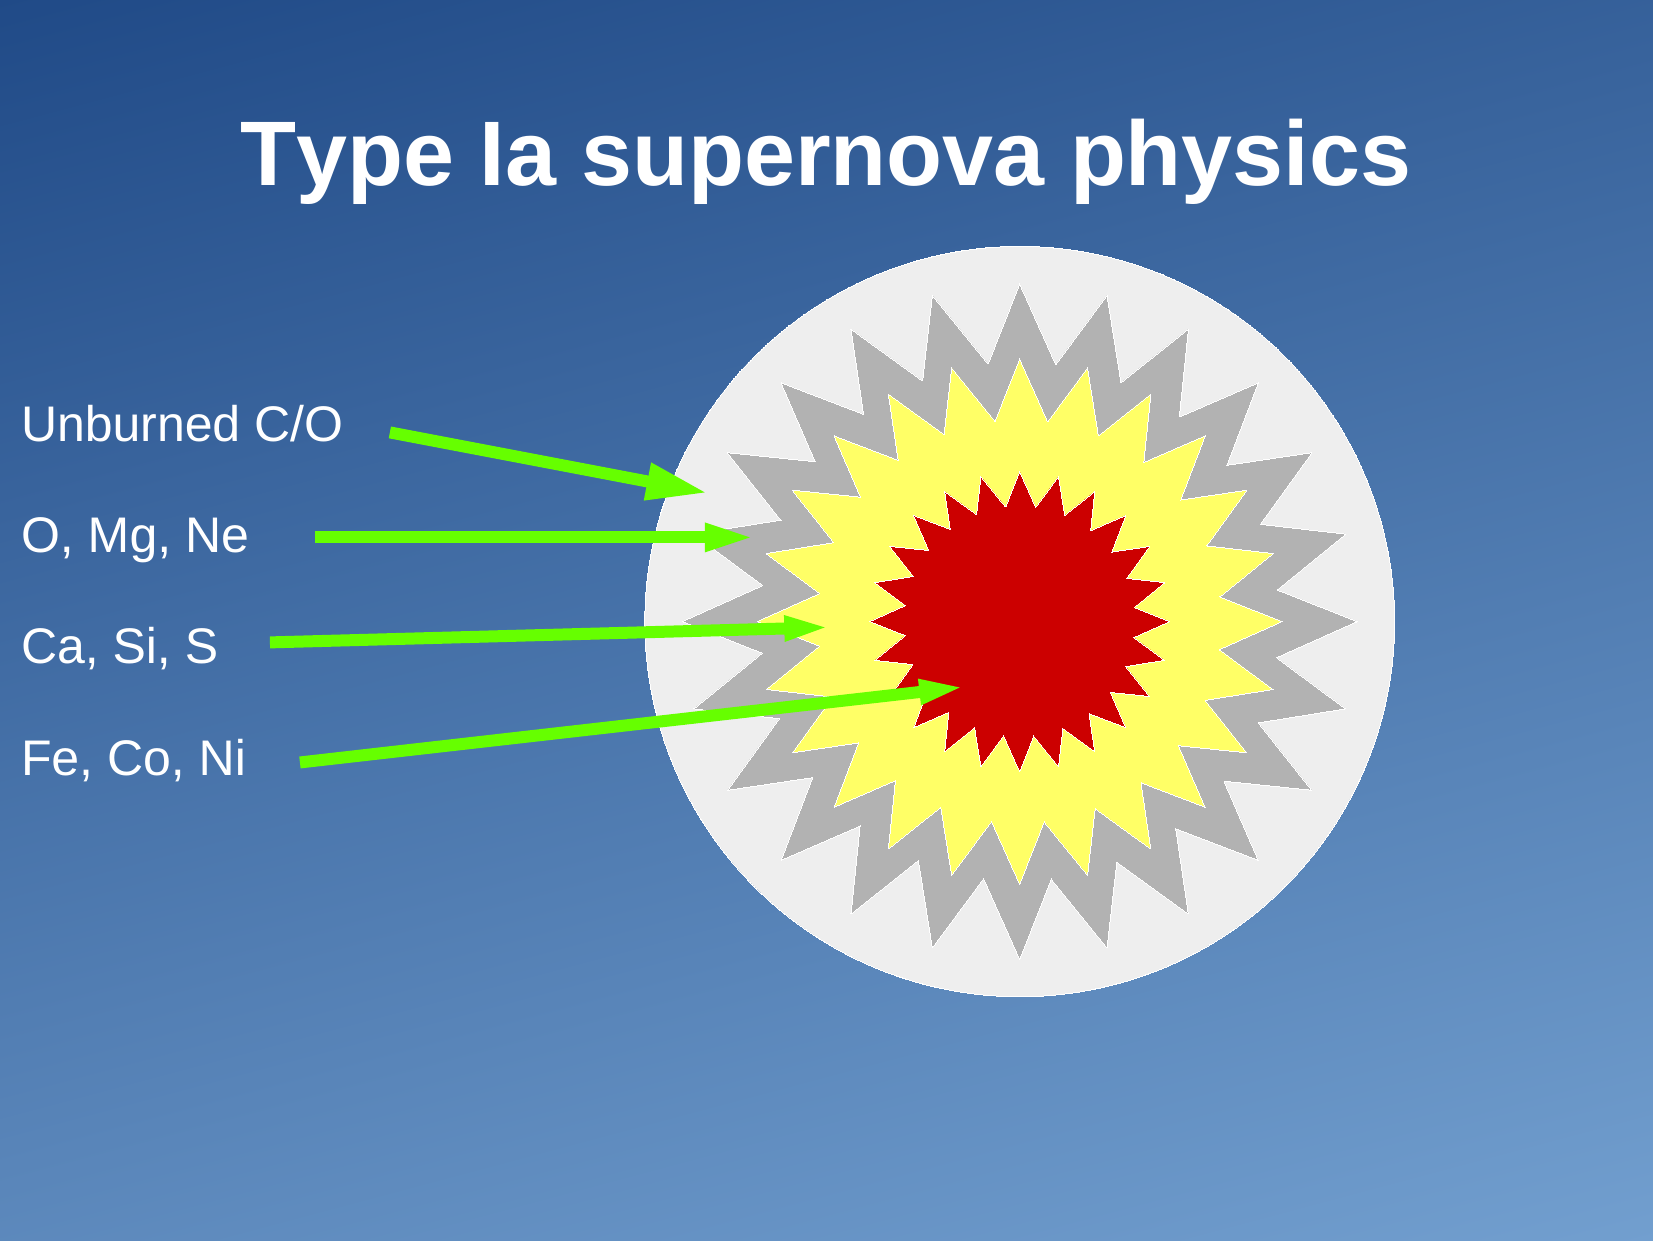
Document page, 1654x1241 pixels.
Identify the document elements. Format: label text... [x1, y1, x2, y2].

text_box [696, 257, 1395, 997]
text_box Unburned C/O O, Mg, Ne Ca, Si, S Fe, Co, Ni [21, 395, 696, 913]
title Type Ia supernova physics [82, 49, 1571, 257]
